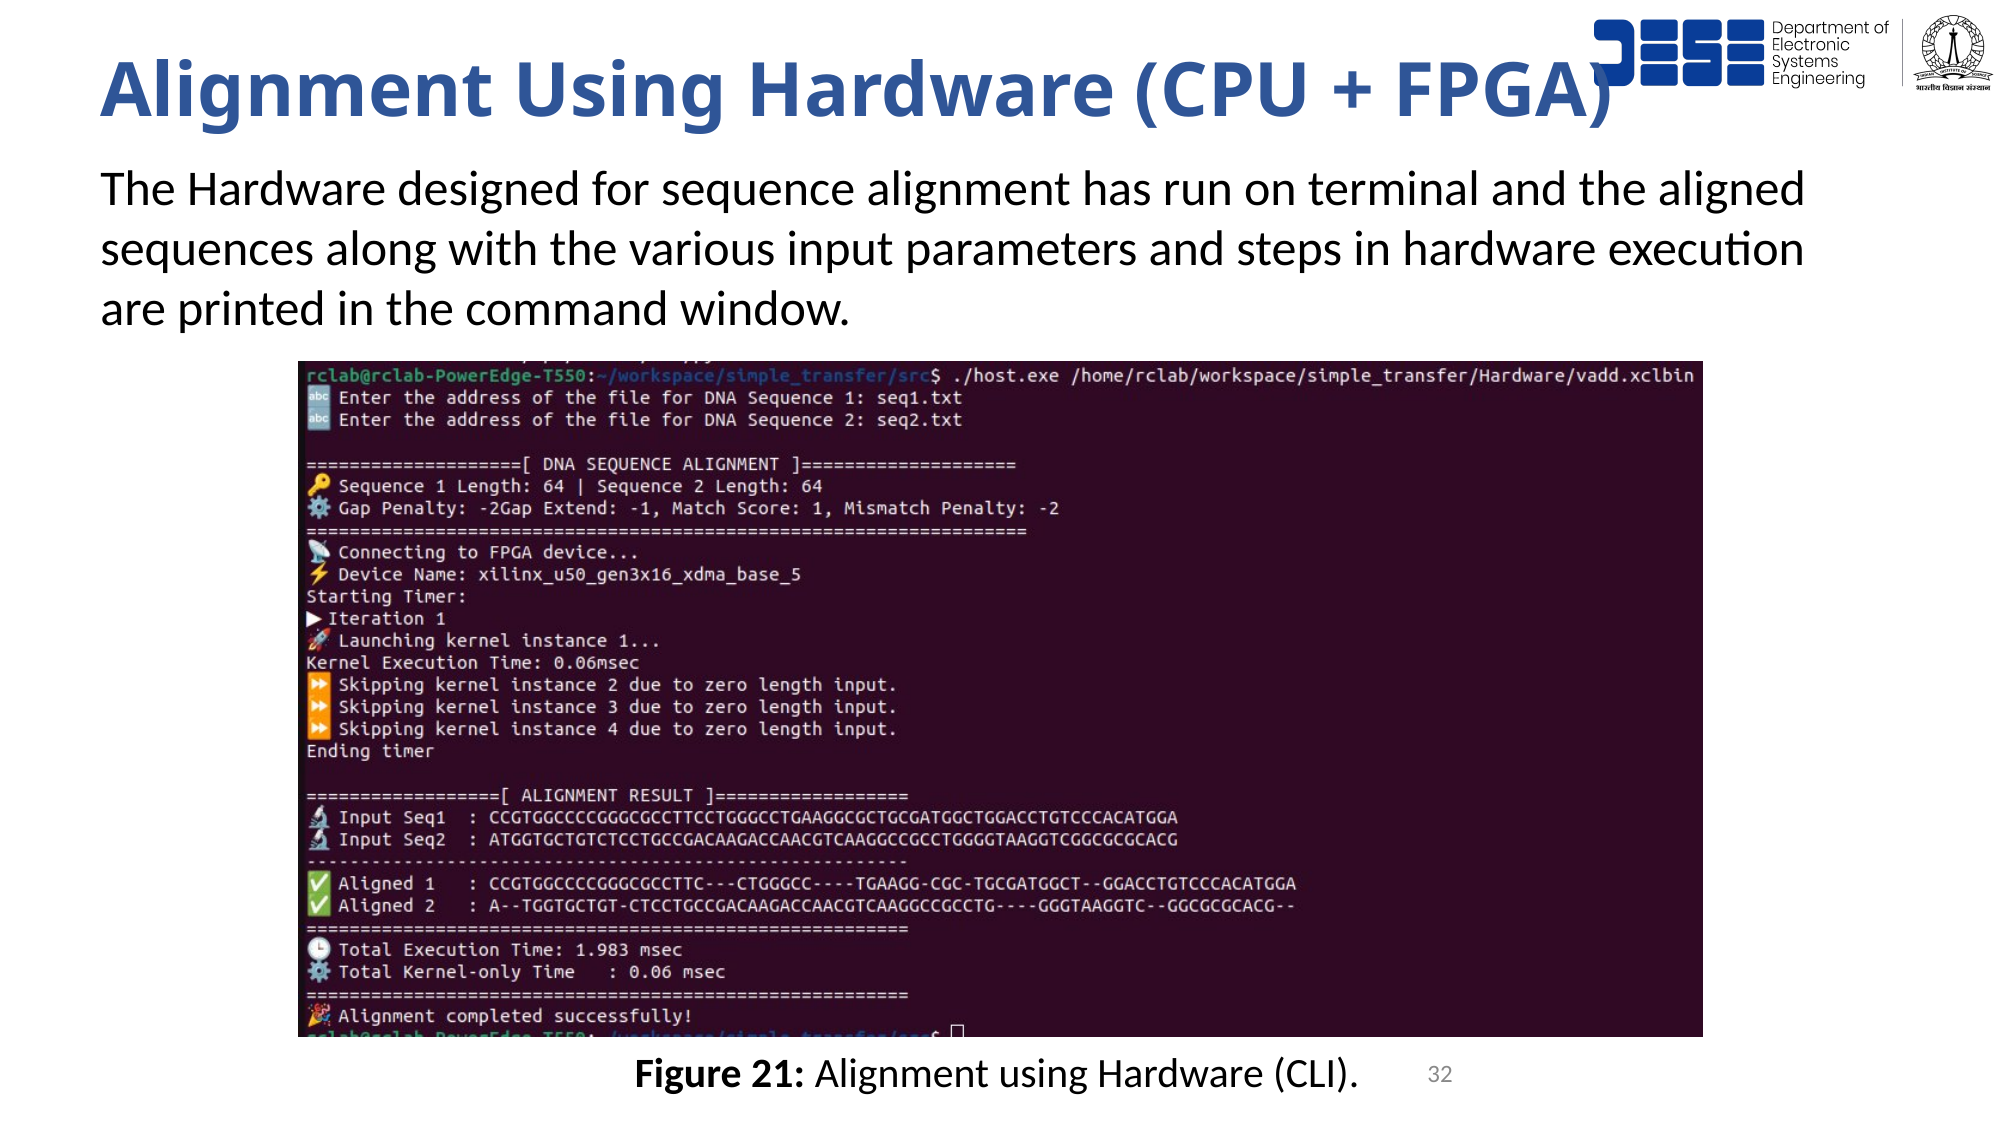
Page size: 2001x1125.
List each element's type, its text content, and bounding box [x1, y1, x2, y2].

text_box Figure 21: Alignment using Hardware (CLI). [619, 1038, 1385, 1104]
title Alignment Using Hardware (CPU + FPGA) [85, 20, 1811, 147]
text_box [1412, 1042, 1863, 1103]
text_box The Hardware designed for sequence alignment has run on terminal and the aligned sequences along with the various input parameters and steps in hardware execution are printed in the command window. [85, 147, 1863, 345]
picture [298, 361, 1703, 1037]
